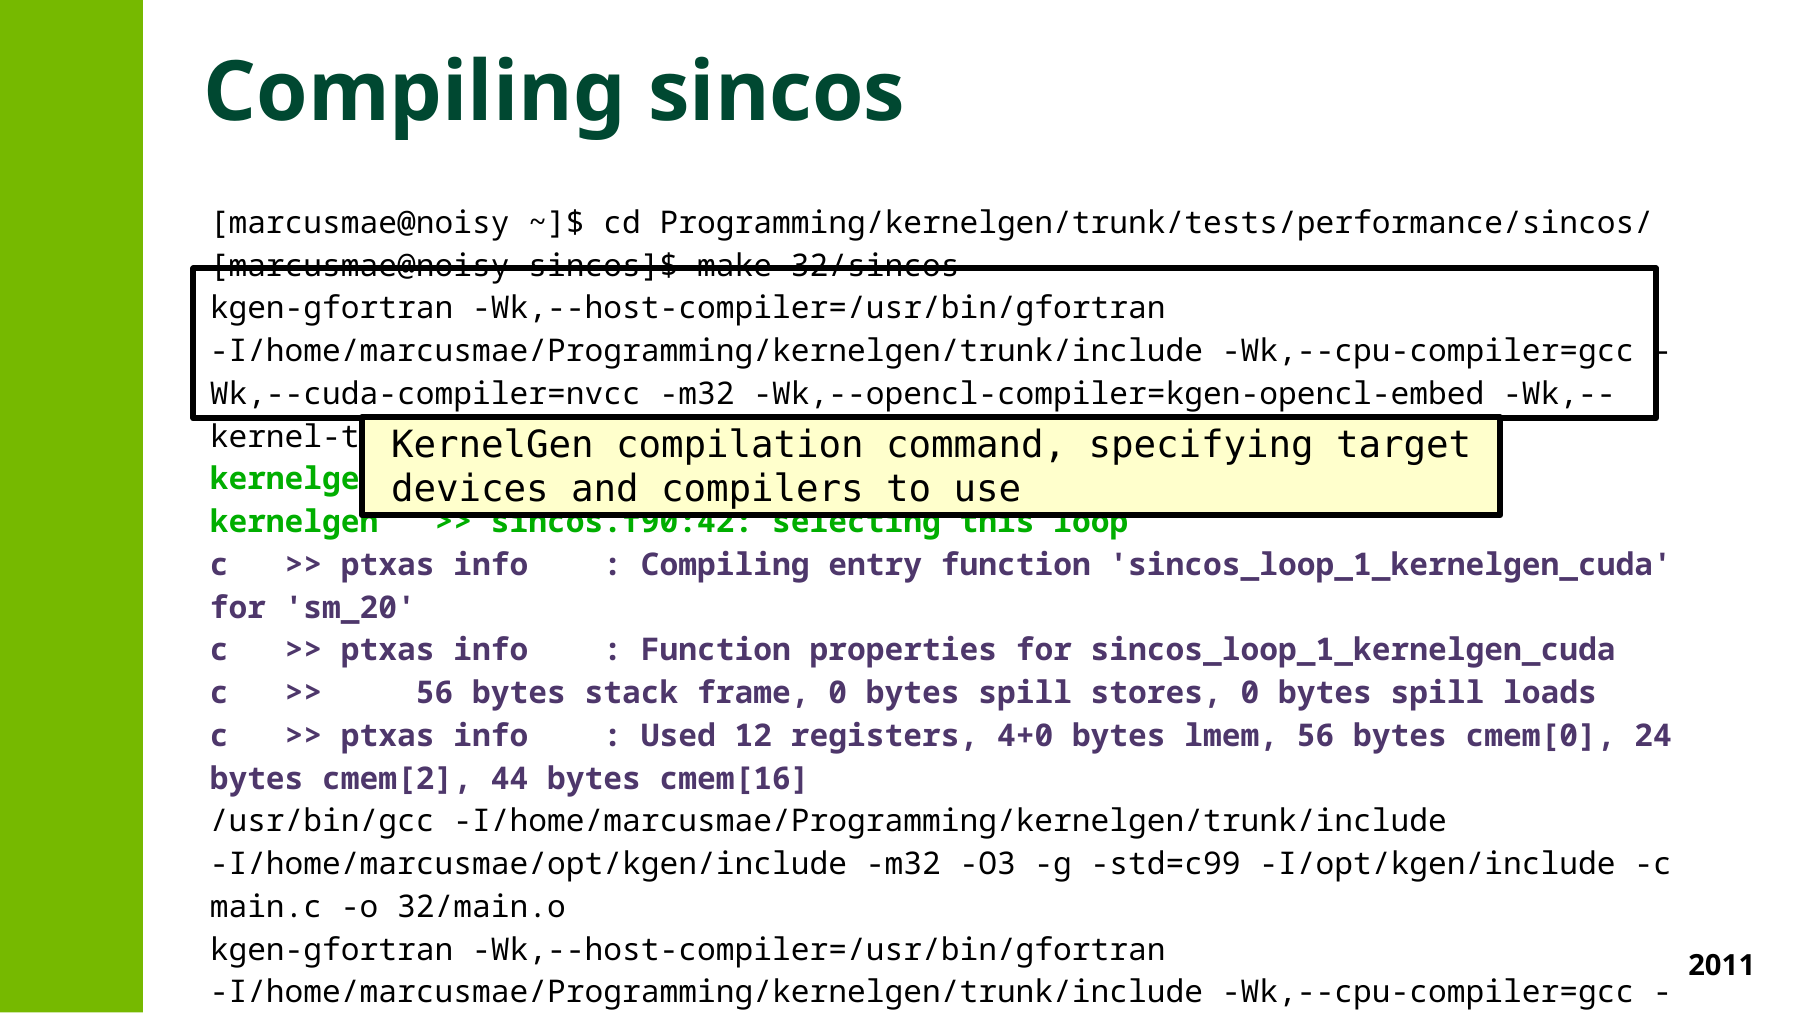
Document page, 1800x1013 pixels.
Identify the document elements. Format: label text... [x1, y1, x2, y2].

text_box [marcusmae@noisy ~]$ cd Programming/kernelgen/trunk/tests/performance/sincos/ [marcusmae@noisy sincos]$ make 32/sincos kgen-gfortran -Wk,--host-compiler=/usr/bin/gfortran -I/home/marcusmae/Programming/kernelgen/trunk/include -Wk,--cpu-compiler=gcc -Wk,--cuda-compiler=nvcc -m32 -Wk,--opencl-compiler=kgen-opencl-embed -Wk,--kernel-target=cpu,cuda,opencl, -O3 -g -c sincos.f90 -o 32/sincos.o kernelgen >> sincos.f90:42: portable 3-dimensional loop kernelgen >> sincos.f90:42: selecting this loop c >> ptxas info : Compiling entry function 'sincos_loop_1_kernelgen_cuda' for 'sm_20' c >> ptxas info : Function properties for sincos_loop_1_kernelgen_cuda c >> 56 bytes stack frame, 0 bytes spill stores, 0 bytes spill loads c >> ptxas info : Used 12 registers, 4+0 bytes lmem, 56 bytes cmem[0], 24 bytes cmem[2], 44 bytes cmem[16] /usr/bin/gcc -I/home/marcusmae/Programming/kernelgen/trunk/include -I/home/marcusmae/opt/kgen/include -m32 -O3 -g -std=c99 -I/opt/kgen/include -c main.c -o 32/main.o kgen-gfortran -Wk,--host-compiler=/usr/bin/gfortran -I/home/marcusmae/Programming/kernelgen/trunk/include -Wk,--cpu-compiler=gcc -Wk,--cuda-compiler=nvcc -m32 -Wk,--opencl-compiler=kgen-opencl-embed -Wk,--kernel-target=cpu,cuda,opencl, 32/main.o 32/sincos.o -o 32/sincos [196, 271, 1653, 415]
text_box KernelGen compilation command, specifying target devices and compilers to use [361, 417, 1501, 516]
title Compiling sincos [188, 40, 1733, 211]
text_box [marcusmae@noisy ~]$ cd Programming/kernelgen/trunk/tests/performance/sincos/ [marcusmae@noisy sincos]$ make 32/sincos kgen-gfortran -Wk,--host-compiler=/usr/bin/gfortran -I/home/marcusmae/Programming/kernelgen/trunk/include -Wk,--cpu-compiler=gcc -Wk,--cuda-compiler=nvcc -m32 -Wk,--opencl-compiler=kgen-opencl-embed -Wk,--kernel-target=cpu,cuda,opencl, -O3 -g -c sincos.f90 -o 32/sincos.o kernelgen >> sincos.f90:42: portable 3-dimensional loop kernelgen >> sincos.f90:42: selecting this loop c >> ptxas info : Compiling entry function 'sincos_loop_1_kernelgen_cuda' for 'sm_20' c >> ptxas info : Function properties for sincos_loop_1_kernelgen_cuda c >> 56 bytes stack frame, 0 bytes spill stores, 0 bytes spill loads c >> ptxas info : Used 12 registers, 4+0 bytes lmem, 56 bytes cmem[0], 24 bytes cmem[2], 44 bytes cmem[16] /usr/bin/gcc -I/home/marcusmae/Programming/kernelgen/trunk/include -I/home/marcusmae/opt/kgen/include -m32 -O3 -g -std=c99 -I/opt/kgen/include -c main.c -o 32/main.o kgen-gfortran -Wk,--host-compiler=/usr/bin/gfortran -I/home/marcusmae/Programming/kernelgen/trunk/include -Wk,--cpu-compiler=gcc -Wk,--cuda-compiler=nvcc -m32 -Wk,--opencl-compiler=kgen-opencl-embed -Wk,--kernel-target=cpu,cuda,opencl, 32/main.o 32/sincos.o -o 32/sincos [195, 192, 1726, 969]
